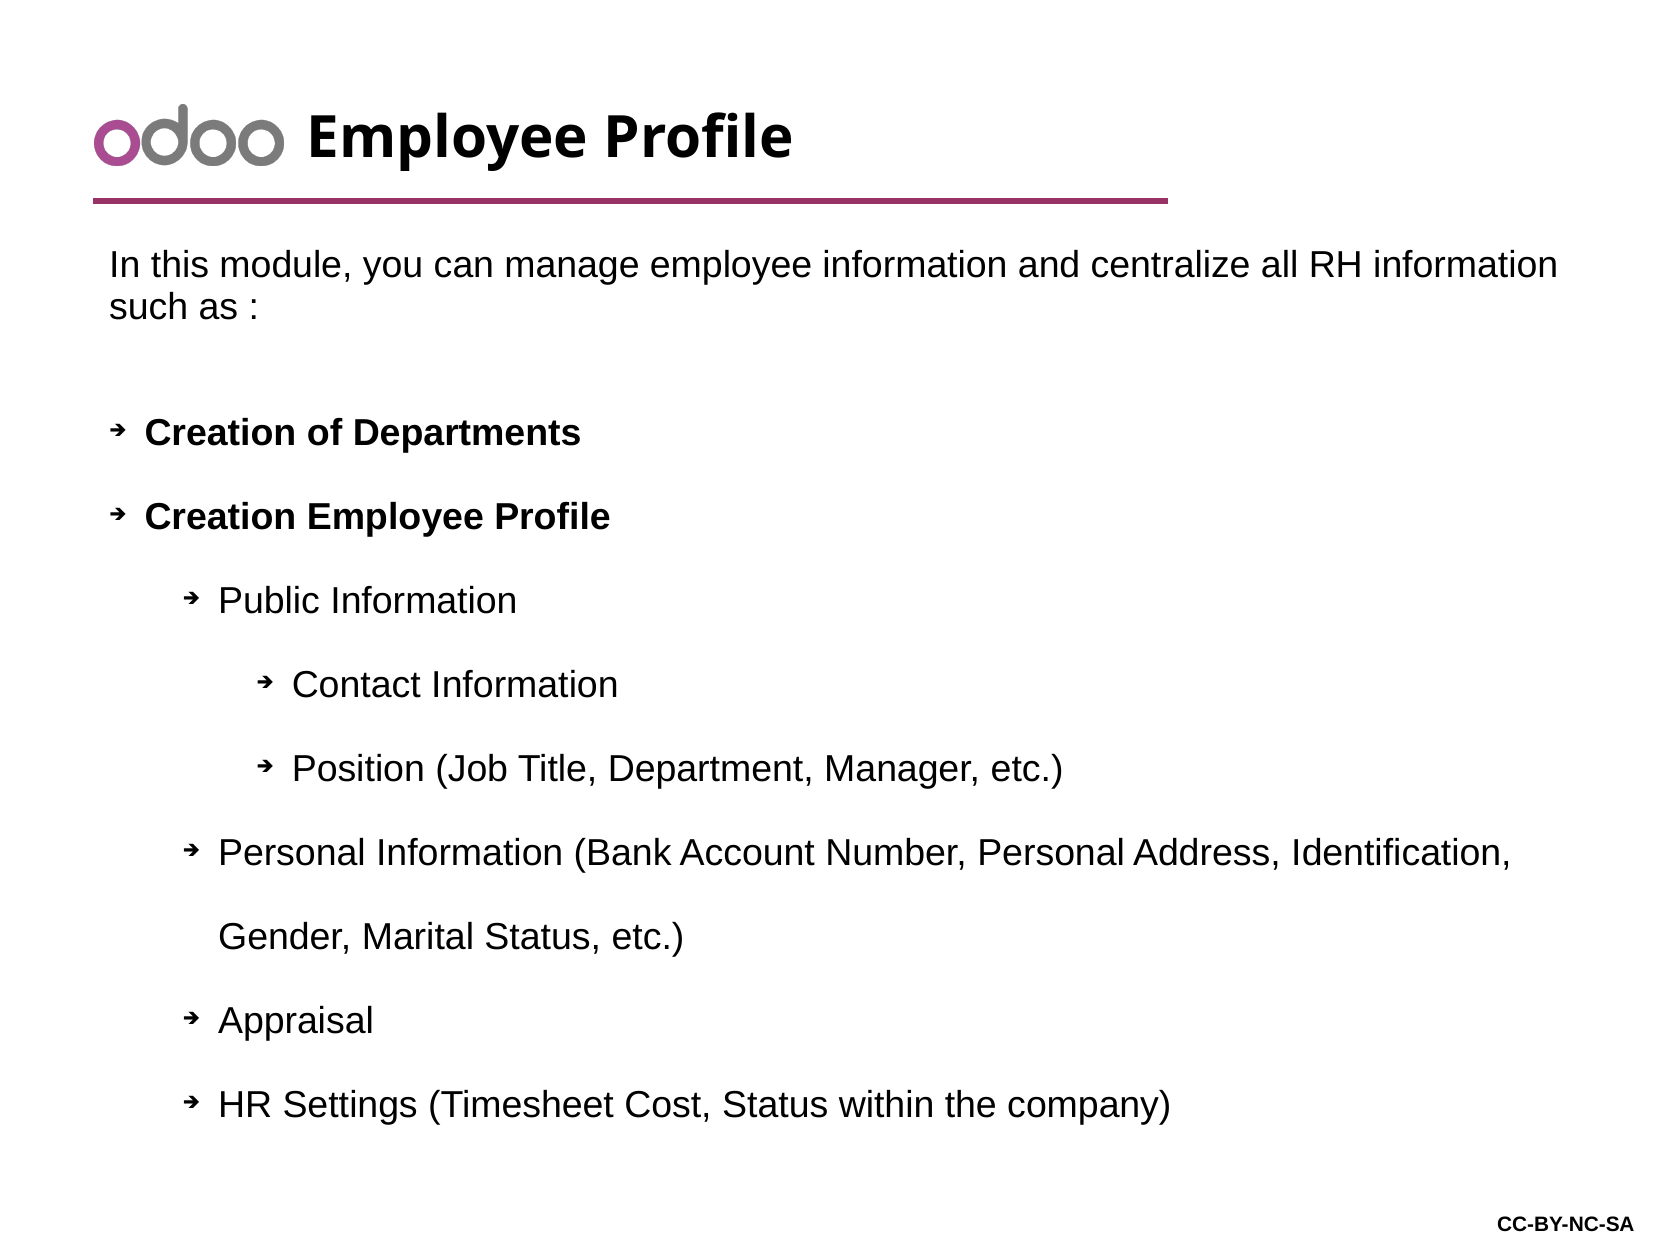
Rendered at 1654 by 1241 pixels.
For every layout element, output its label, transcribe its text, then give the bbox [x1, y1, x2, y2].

title Employee Profile [306, 31, 1570, 236]
picture [94, 104, 284, 166]
text_box CC-BY-NC-SA [1482, 1204, 1654, 1241]
text_box In this module, you can manage employee information and centralize all RH information such as : Creation of Departments Creation Employee Profile Public Information Contact Information Position (Job Title, Department, Manager, etc.) Personal Information (Bank Account Number, Personal Address, Identification, Gender, Marital Status, etc.) Appraisal HR Settings (Timesheet Cost, Status within the company) [94, 236, 1583, 1133]
